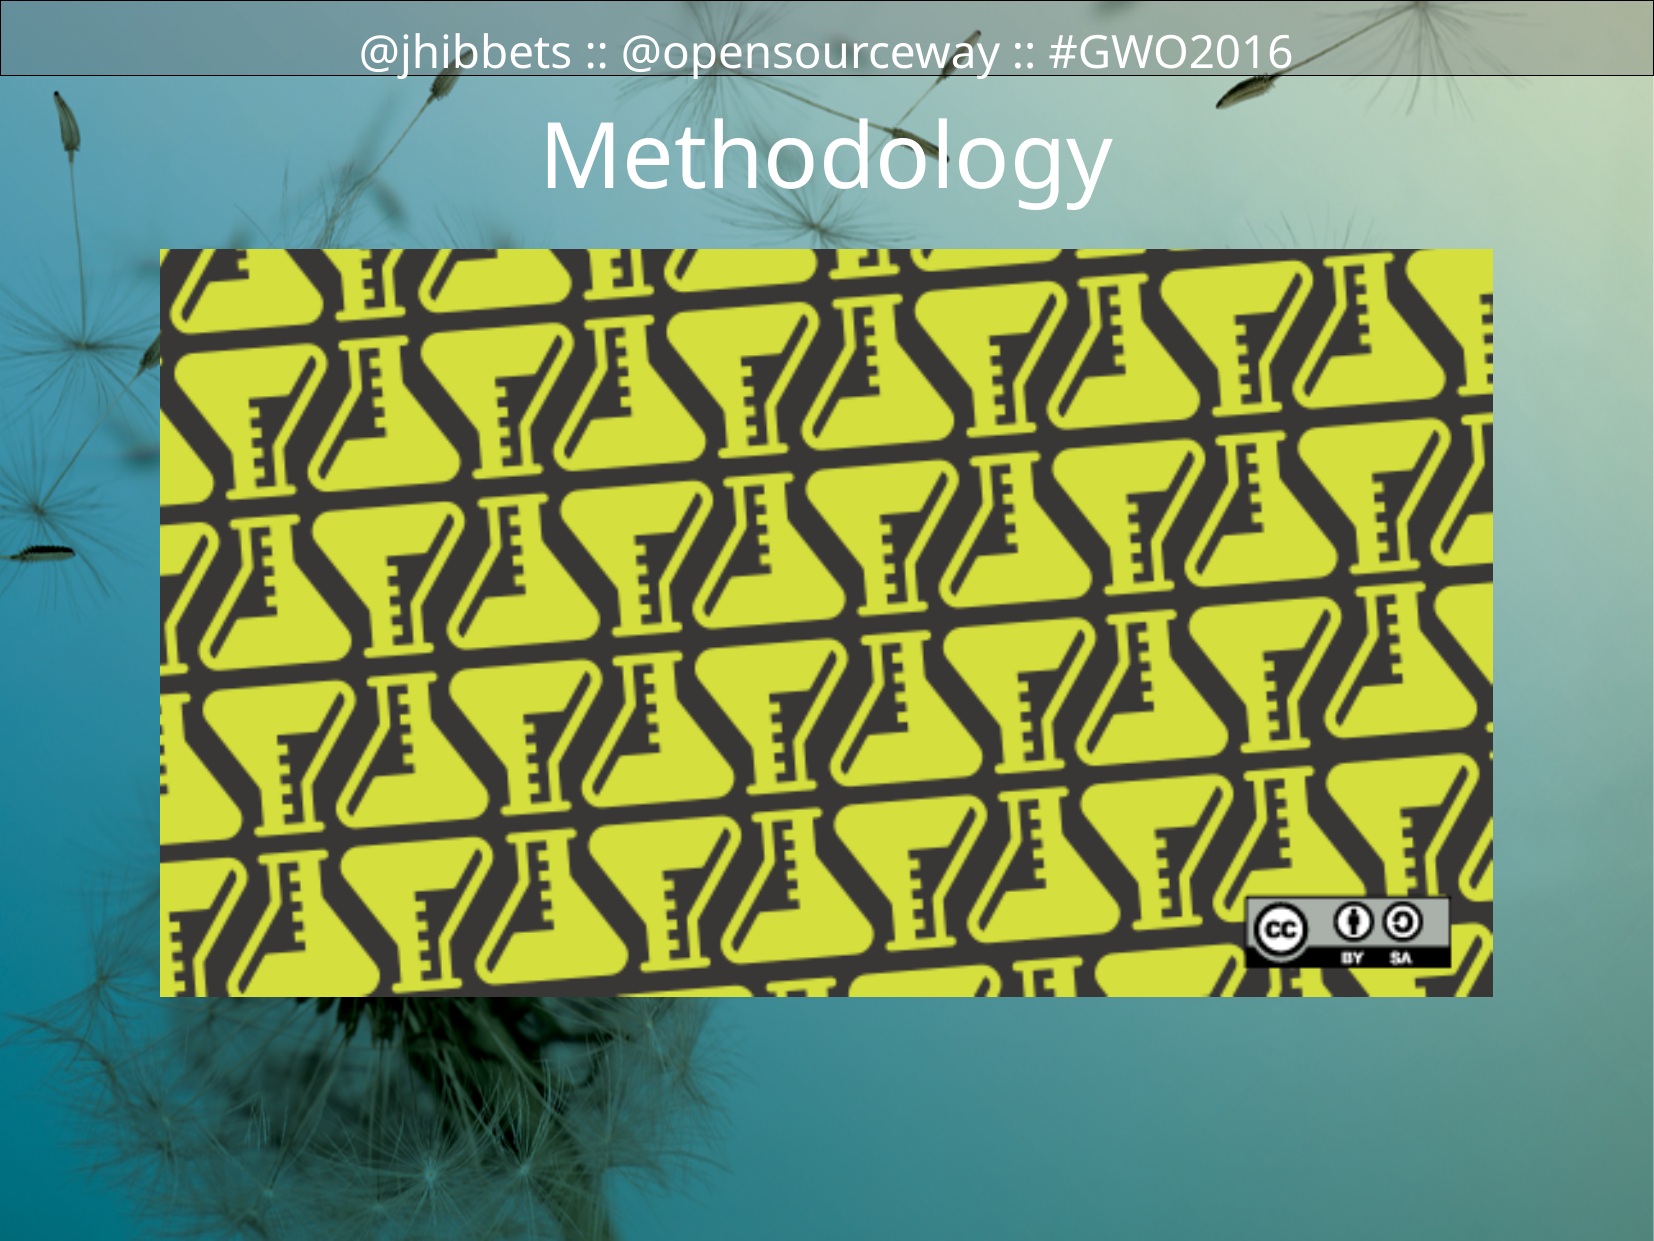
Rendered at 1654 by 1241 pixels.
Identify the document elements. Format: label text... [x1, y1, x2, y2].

picture [0, 76, 1654, 1241]
title Methodology [82, 49, 1571, 257]
